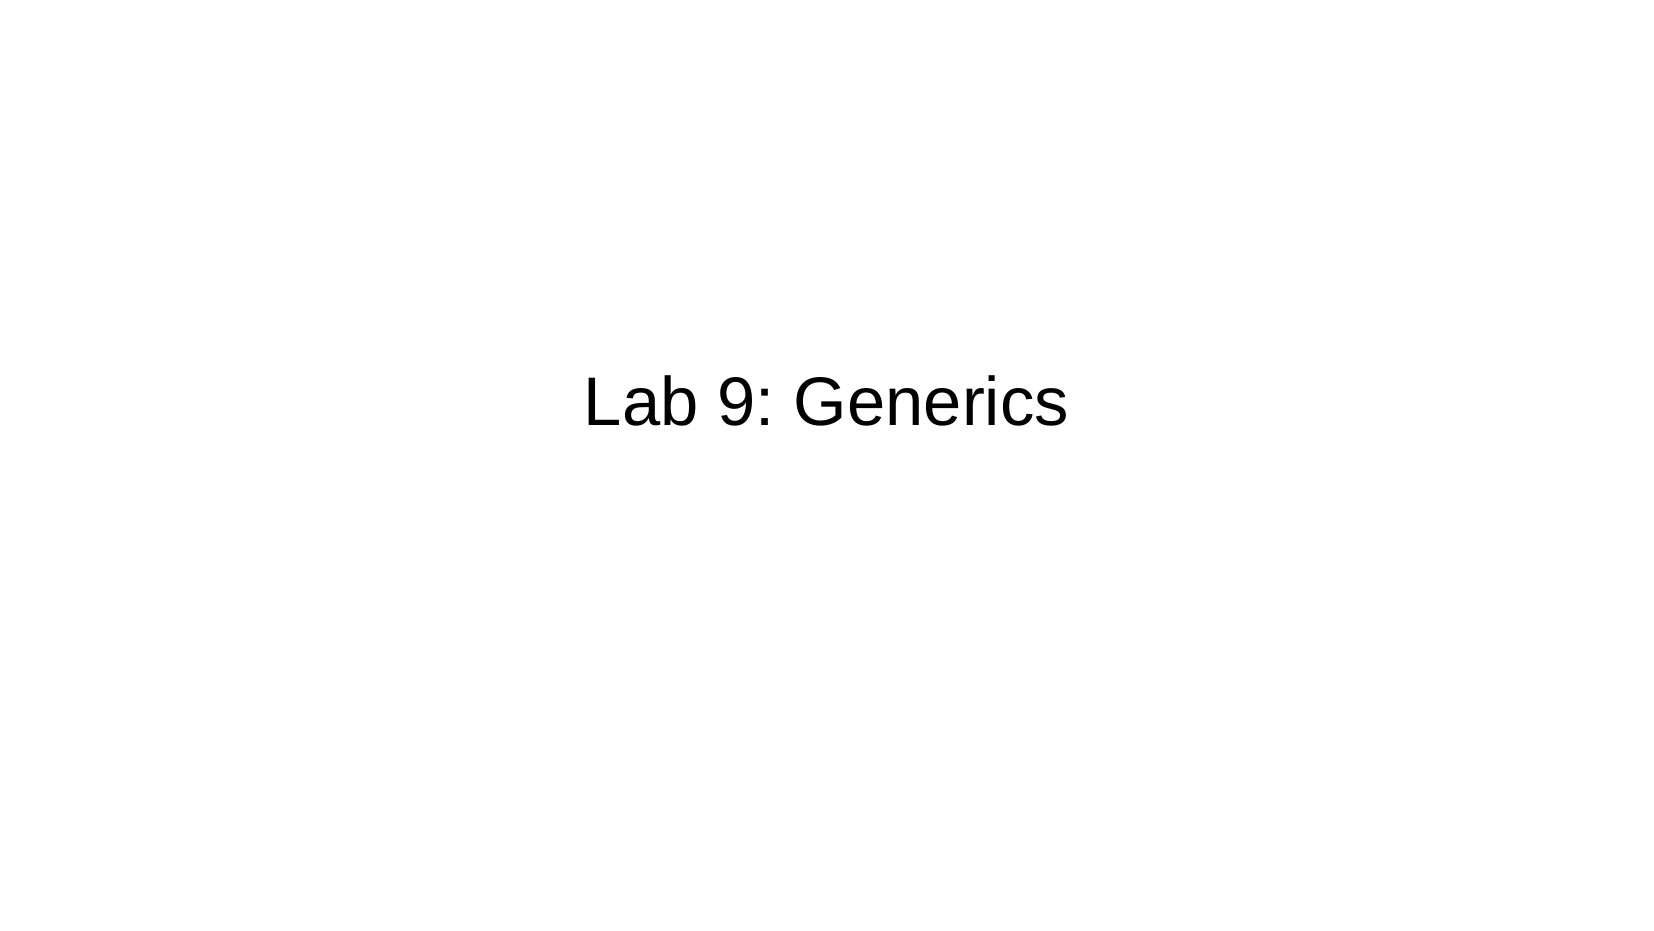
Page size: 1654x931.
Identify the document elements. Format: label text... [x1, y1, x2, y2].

title Lab 9: Generics [82, 37, 1571, 766]
